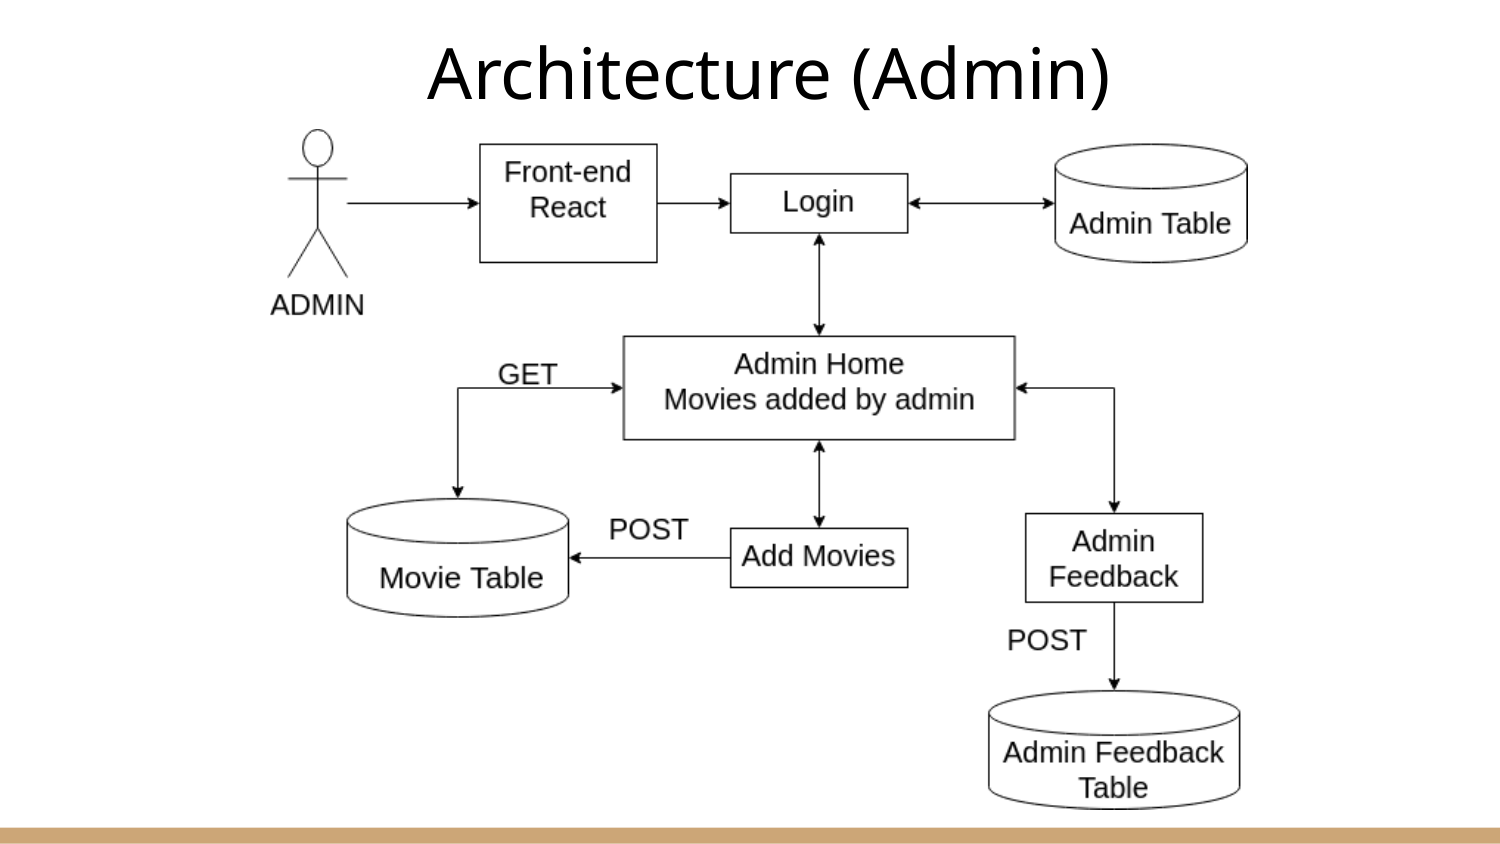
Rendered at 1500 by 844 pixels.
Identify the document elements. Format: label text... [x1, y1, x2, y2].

picture [270, 129, 1248, 810]
text_box Architecture (Admin) [39, 21, 1500, 122]
